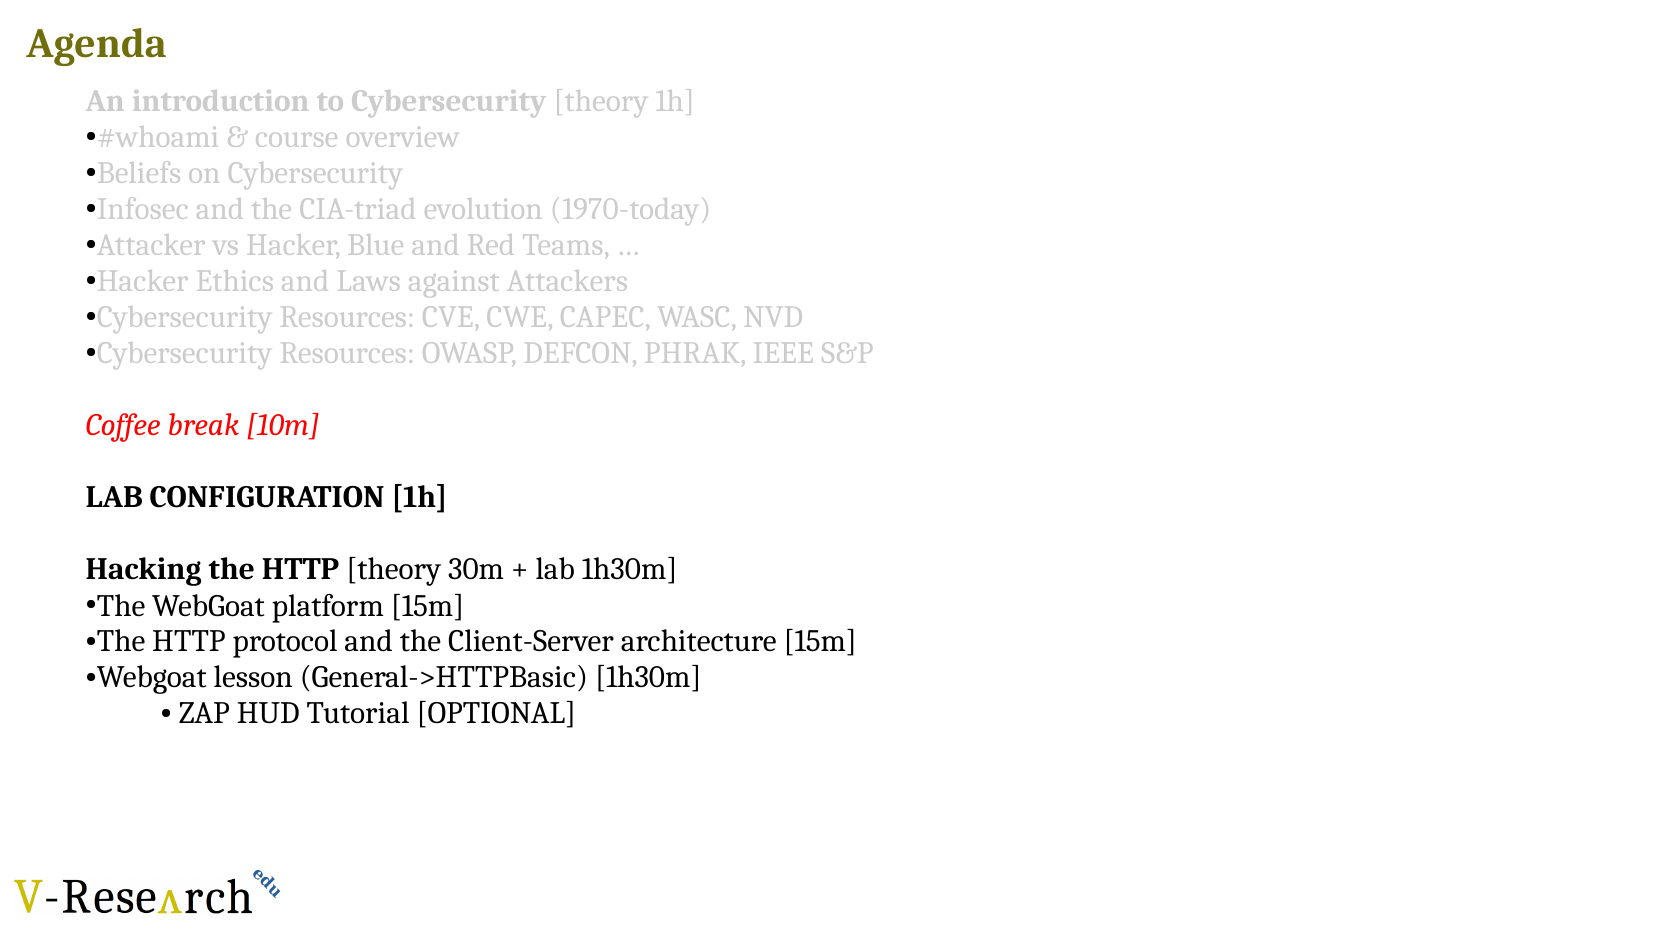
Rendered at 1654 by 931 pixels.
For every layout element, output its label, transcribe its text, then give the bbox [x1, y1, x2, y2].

picture [11, 876, 255, 916]
text_box An introduction to Cybersecurity [theory 1h] #whoami & course overview Beliefs on Cybersecurity Infosec and the CIA-triad evolution (1970-today) Attacker vs Hacker, Blue and Red Teams, … Hacker Ethics and Laws against Attackers Cybersecurity Resources: CVE, CWE, CAPEC, WASC, NVD Cybersecurity Resources: OWASP, DEFCON, PHRAK, IEEE S&P Coffee break [10m] LAB CONFIGURATION [1h] Hacking the HTTP [theory 30m + lab 1h30m] The WebGoat platform [15m] The HTTP protocol and the Client-Server architecture [15m] Webgoat lesson (General->HTTPBasic) [1h30m] ZAP HUD Tutorial [OPTIONAL] [70, 76, 1512, 848]
text_box Agenda [11, 12, 1193, 77]
text_box edu [222, 847, 333, 931]
